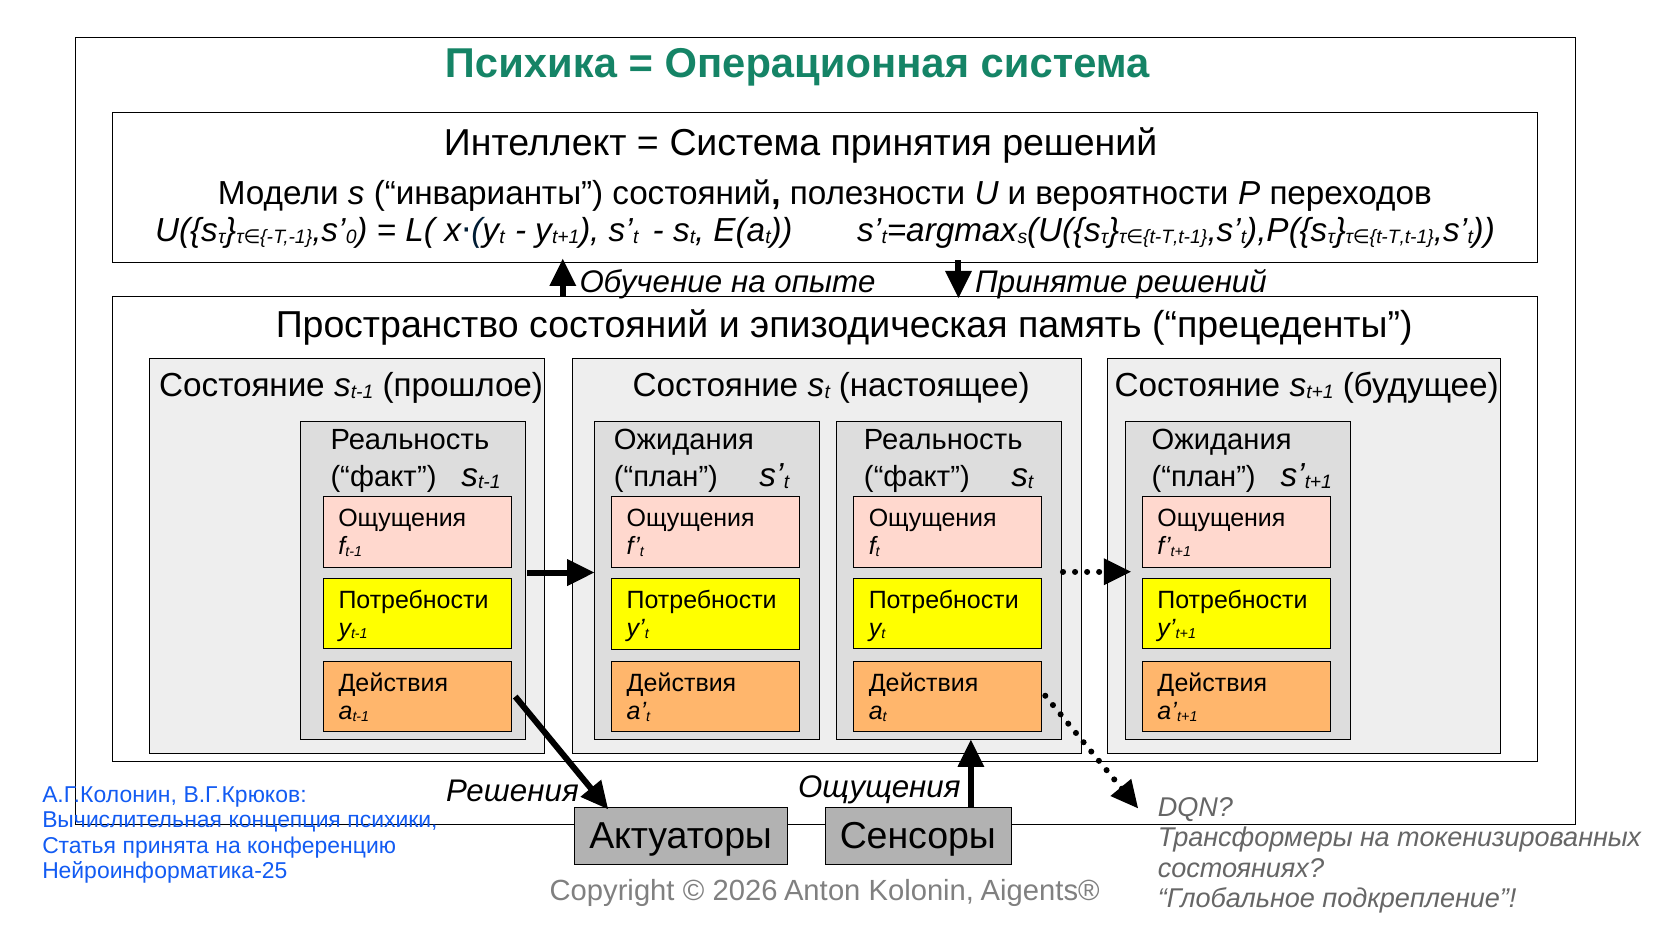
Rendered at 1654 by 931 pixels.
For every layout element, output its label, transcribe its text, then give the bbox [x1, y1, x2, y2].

text_box Ощущения ft-1 [323, 496, 512, 568]
text_box Ощущения f’t [611, 496, 800, 568]
text_box [149, 411, 545, 754]
text_box А.Г.Колонин, В.Г.Крюков: Вычислительная концепция психики, Статья принята на конференцию Нейроинформатика-25 [27, 773, 453, 891]
text_box Состояние st-1 (прошлое) [144, 359, 559, 411]
text_box Ощущения [783, 762, 976, 814]
text_box Решения [431, 765, 595, 816]
text_box Ощущения ft [853, 496, 1042, 568]
text_box Реальность (“факт”) st-1 [315, 415, 515, 501]
text_box Реальность (“факт”) st [849, 415, 1051, 501]
text_box Действия a’t [611, 661, 800, 732]
text_box Ожидания (“план”) s’t+1 [1136, 415, 1347, 501]
text_box [1107, 411, 1501, 754]
text_box Действия at [853, 661, 1042, 732]
text_box Ощущения f’t+1 [1142, 496, 1331, 568]
text_box Принятие решений [960, 256, 1281, 307]
text_box DQN? Трансформеры на токенизированных состояниях? “Глобальное подкрепление”! [1143, 784, 1654, 921]
text_box Психика = Операционная система [278, 31, 1317, 96]
text_box Действия at-1 [323, 661, 512, 732]
text_box Интеллект = Система принятия решений [429, 113, 1173, 154]
text_box Актуаторы [574, 807, 788, 865]
text_box Действия a’t+1 [1142, 661, 1331, 732]
text_box Обучение на опыте [564, 256, 890, 307]
text_box Состояние st+1 (будущее) [1099, 359, 1514, 411]
text_box Ожидания (“план”) s’t [599, 415, 804, 501]
text_box Состояние st (настоящее) [618, 359, 1051, 411]
text_box Потребности y’t [611, 578, 800, 650]
text_box [572, 358, 1082, 754]
text_box Потребности yt [853, 578, 1042, 649]
text_box Сенсоры [825, 807, 1012, 865]
text_box Потребности yt-1 [323, 578, 512, 649]
text_box Потребности y’t+1 [1142, 578, 1331, 649]
text_box Модели s (“инварианты”) состояний, полезности U и вероятности P переходов U({sτ}τ∈{-Τ,-1}​,s’0) = L( x⋅(yt - yt+1), s’t - st, E(at)) s’t=argmaxs(U({sτ}τ∈{t-Τ,t-1}​,s’t),P({sτ}τ∈{t-Τ,t-1}​,s’t)) [112, 154, 1538, 269]
text_box Пространство состояний и эпизодическая память (“прецеденты”) [261, 296, 1429, 354]
